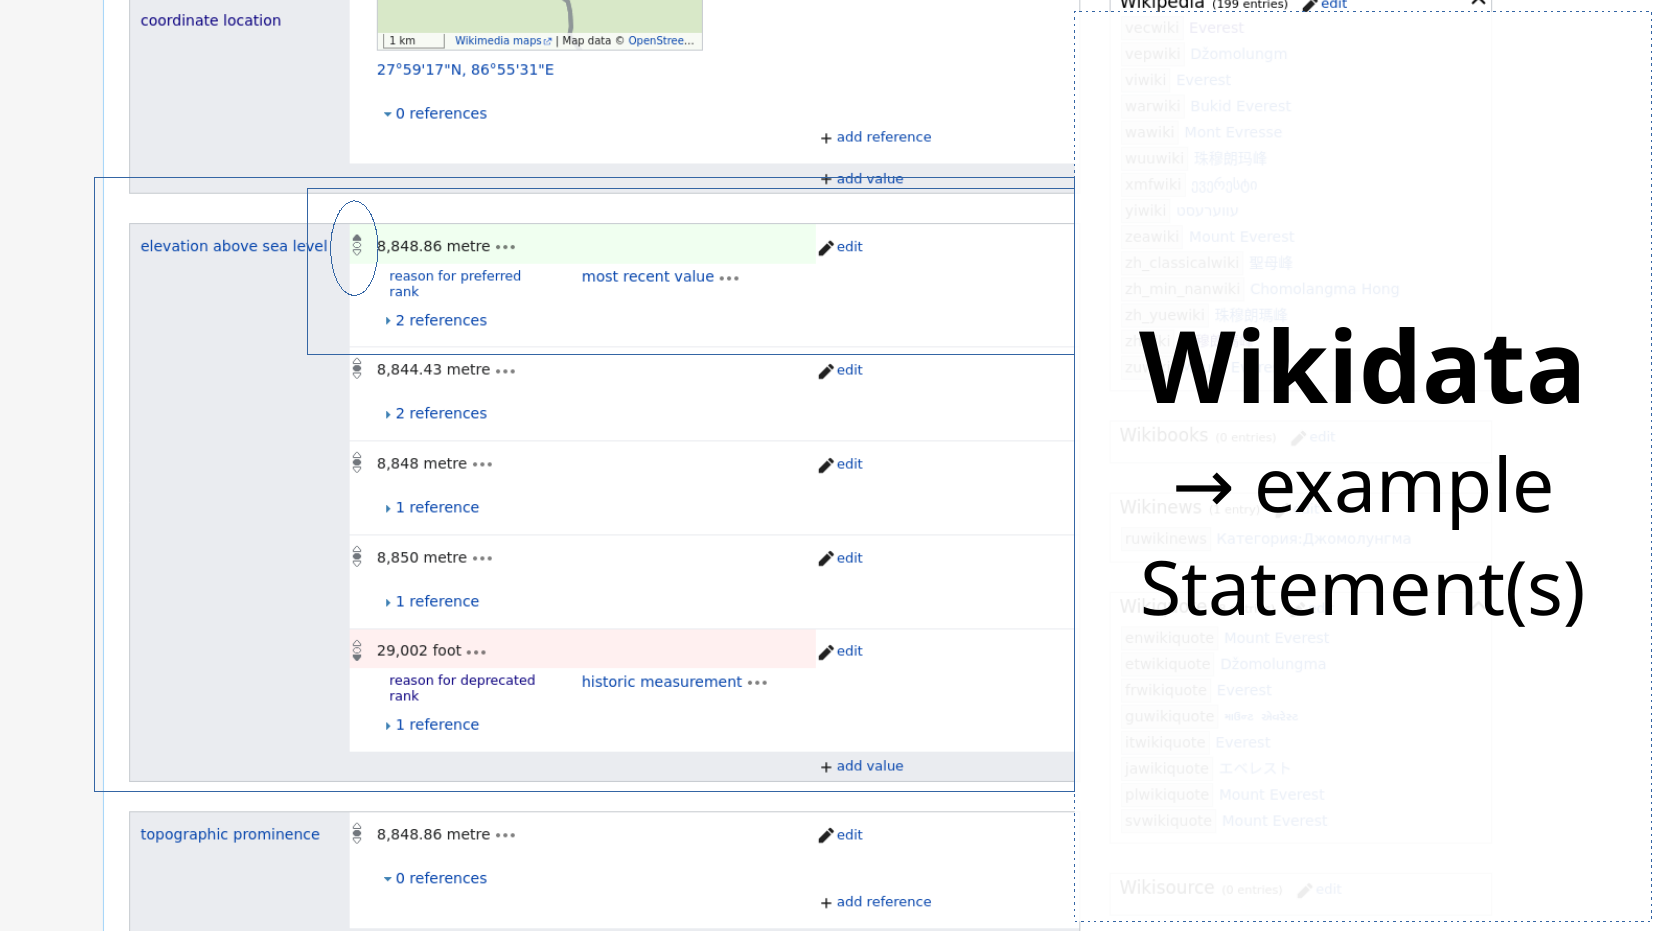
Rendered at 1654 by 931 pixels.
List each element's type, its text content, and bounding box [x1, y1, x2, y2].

title Wikidata → example Statement(s) [1074, 11, 1652, 922]
picture [0, 0, 1654, 931]
